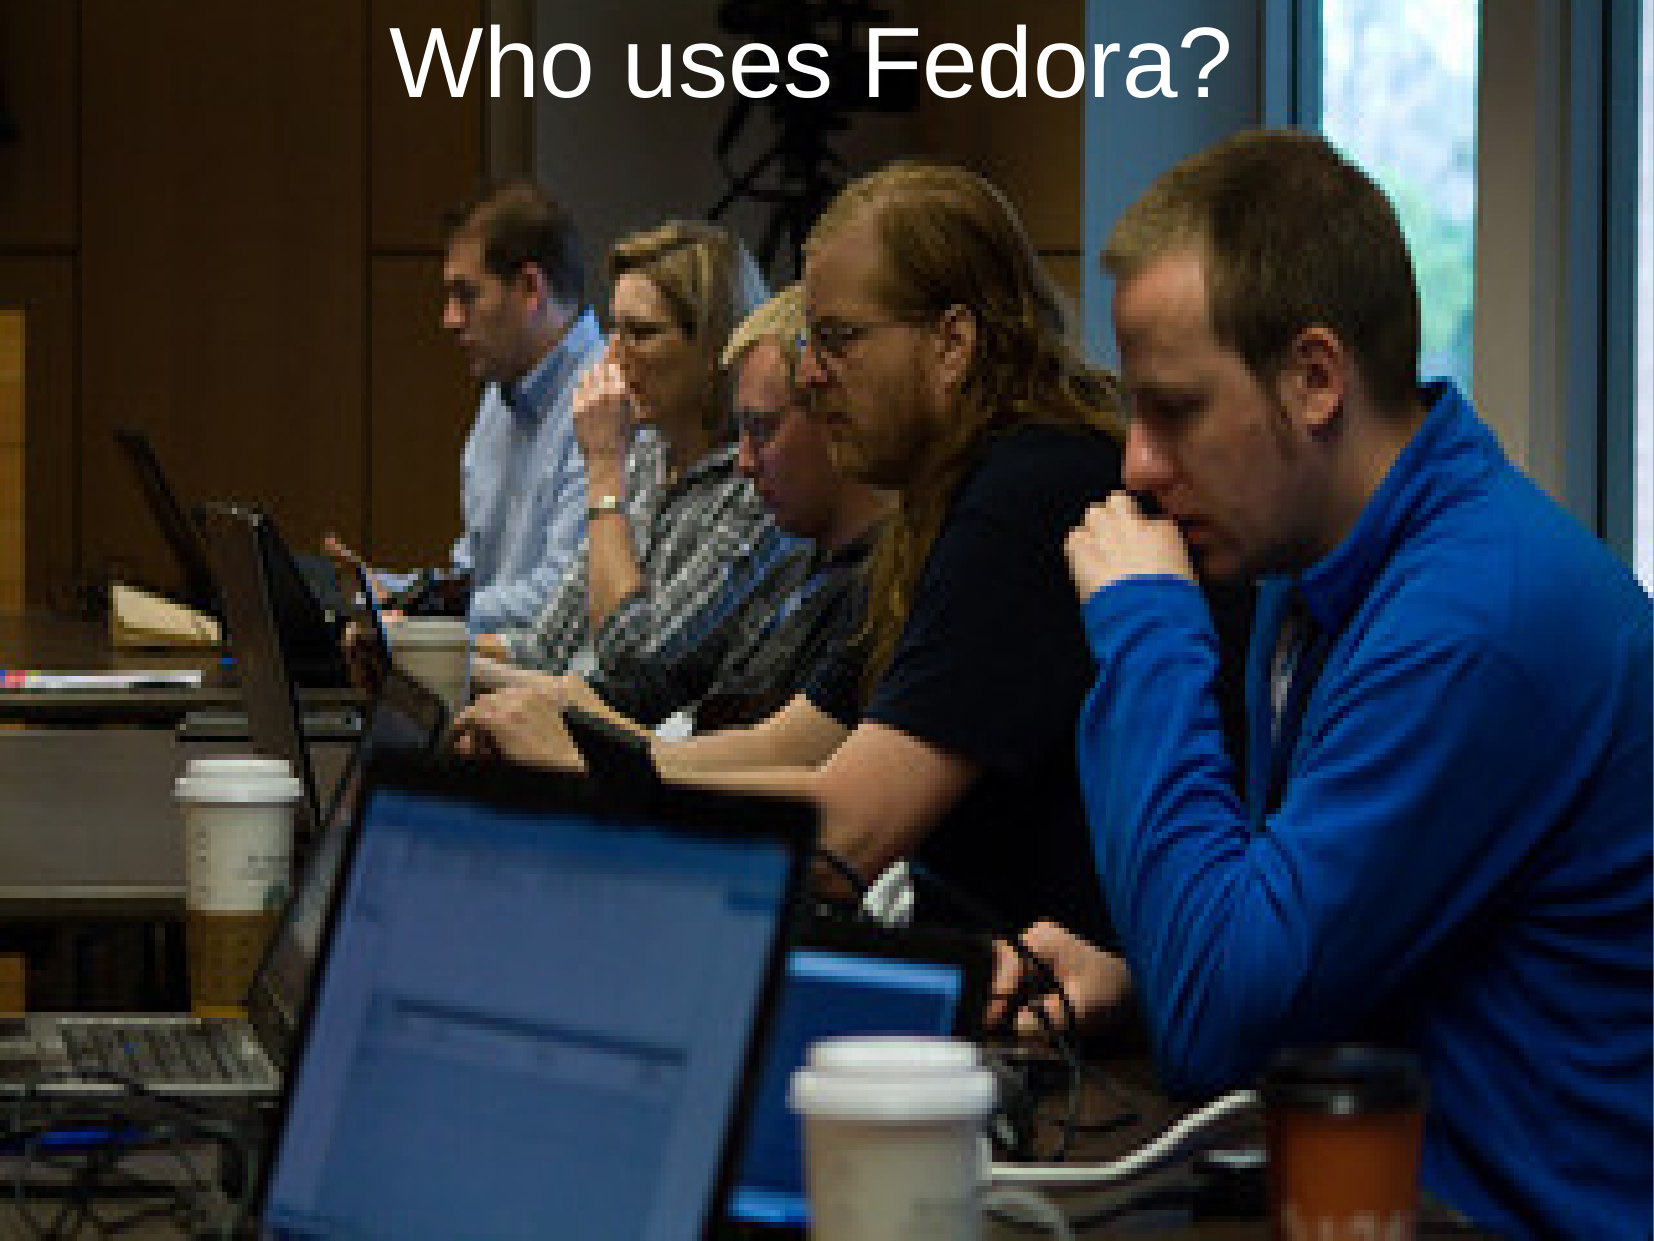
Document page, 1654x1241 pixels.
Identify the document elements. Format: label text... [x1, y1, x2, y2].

picture [0, 0, 1654, 1241]
text_box Who uses Fedora? [375, 0, 1249, 151]
